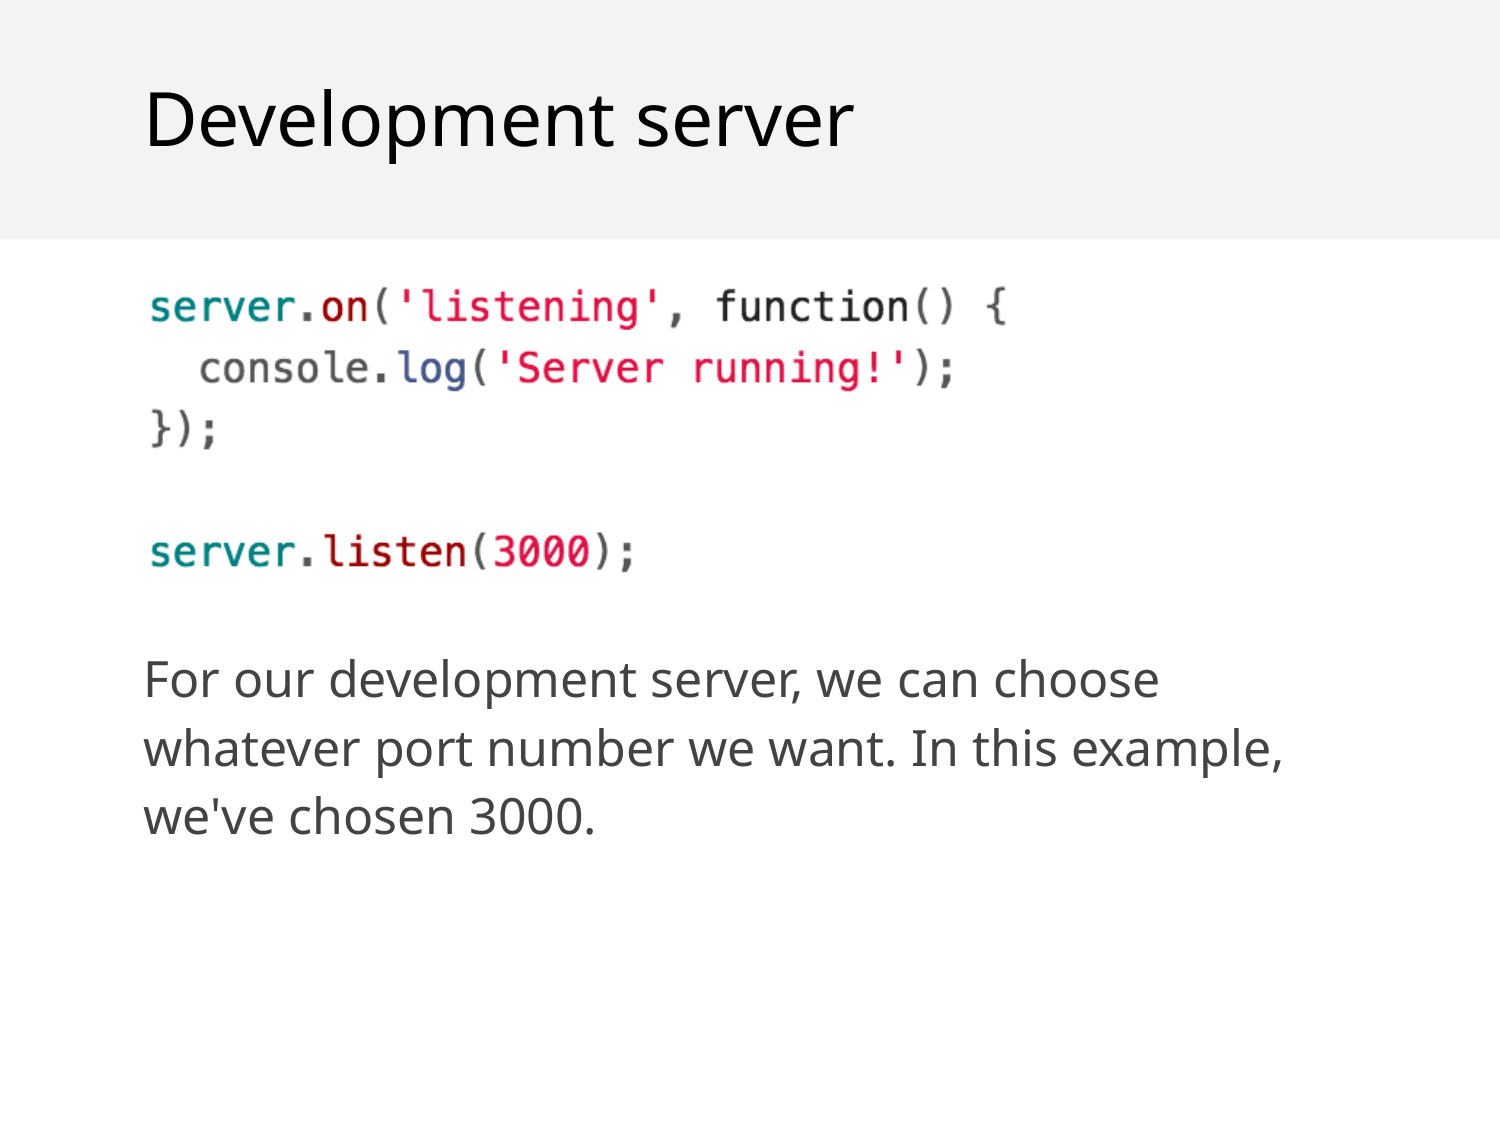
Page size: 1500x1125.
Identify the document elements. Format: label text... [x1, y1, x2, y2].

picture [128, 256, 1289, 581]
title Development server [128, 56, 1372, 183]
list For our development server, we can choose whatever port number we want. In this example, we've chosen 3000. [128, 623, 1372, 1004]
